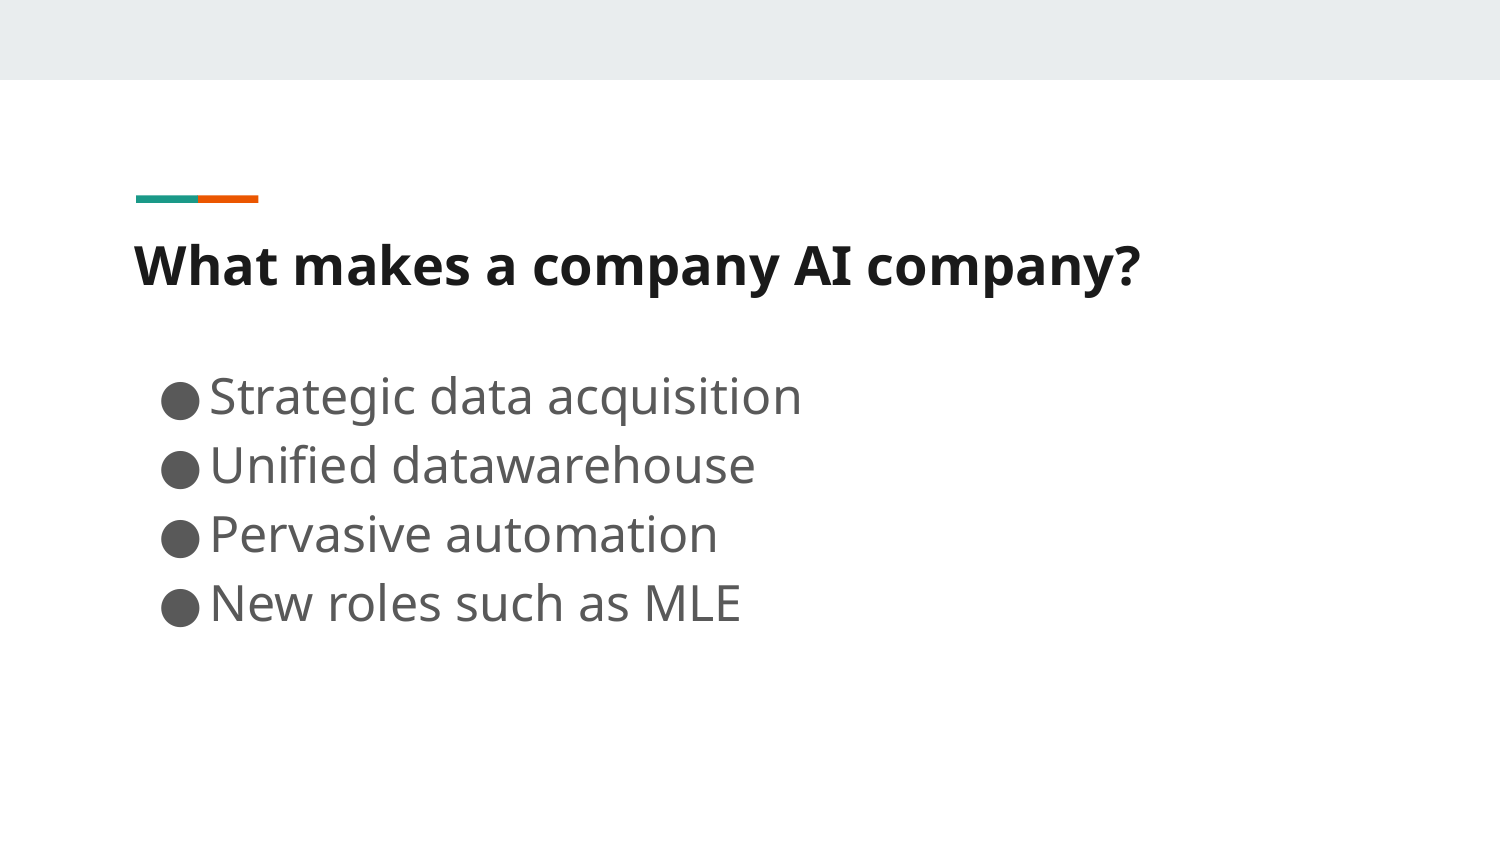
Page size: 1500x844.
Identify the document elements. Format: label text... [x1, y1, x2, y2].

title What makes a company AI company? [119, 216, 1381, 305]
list Strategic data acquisition Unified datawarehouse Pervasive automation New roles such as MLE [119, 341, 1381, 712]
